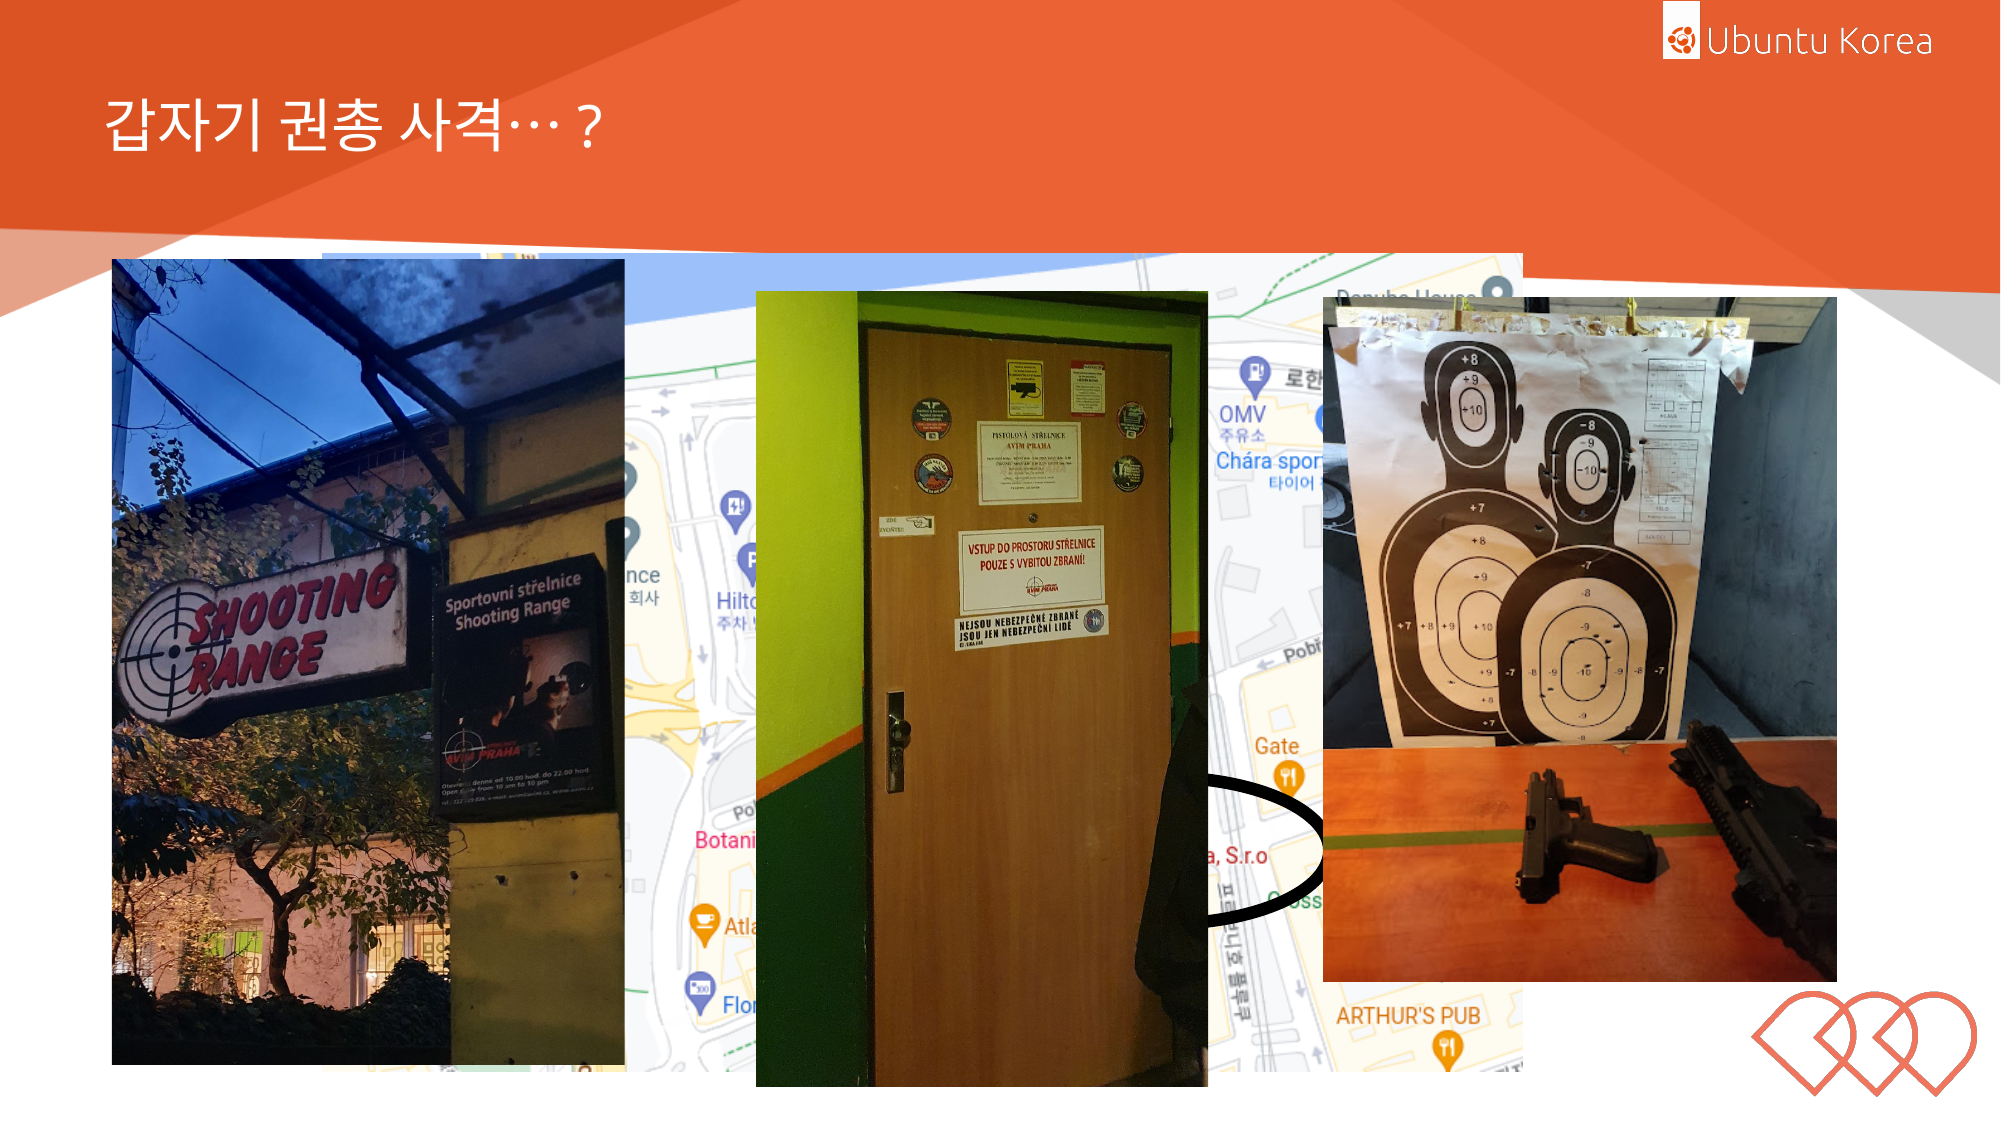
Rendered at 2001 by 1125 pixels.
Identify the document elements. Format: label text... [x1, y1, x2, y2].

title 갑자기 권총 사격…? [83, 59, 1757, 186]
picture [0, 0, 2001, 1125]
